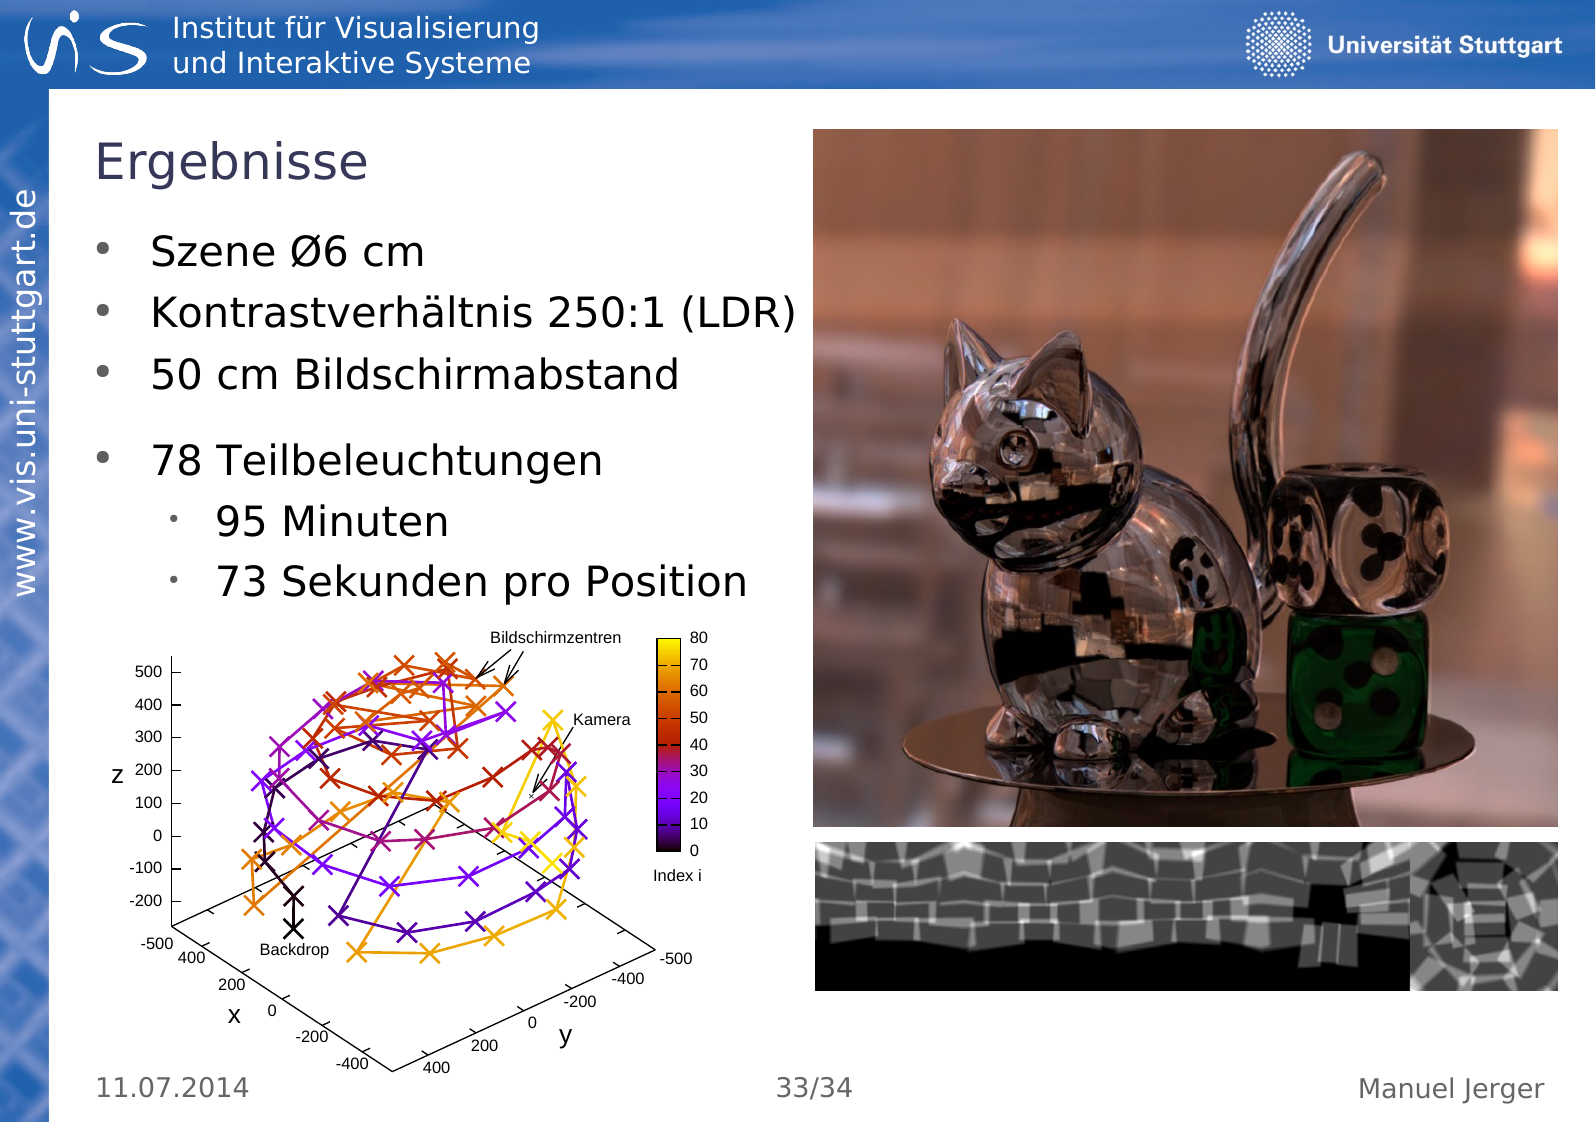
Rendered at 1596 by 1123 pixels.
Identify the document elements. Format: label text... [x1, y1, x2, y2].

picture [815, 842, 1558, 991]
picture [24, 0, 1596, 89]
picture [813, 129, 1558, 827]
picture [111, 631, 708, 1074]
list Szene Ø6 cm Kontrastverhältnis 250:1 (LDR) 50 cm Bildschirmabstand 78 Teilbeleuchtungen 95 Minuten 73 Sekunden pro Position [94, 224, 1548, 1052]
title Ergebnisse [94, 117, 1534, 201]
picture [0, 0, 49, 1122]
